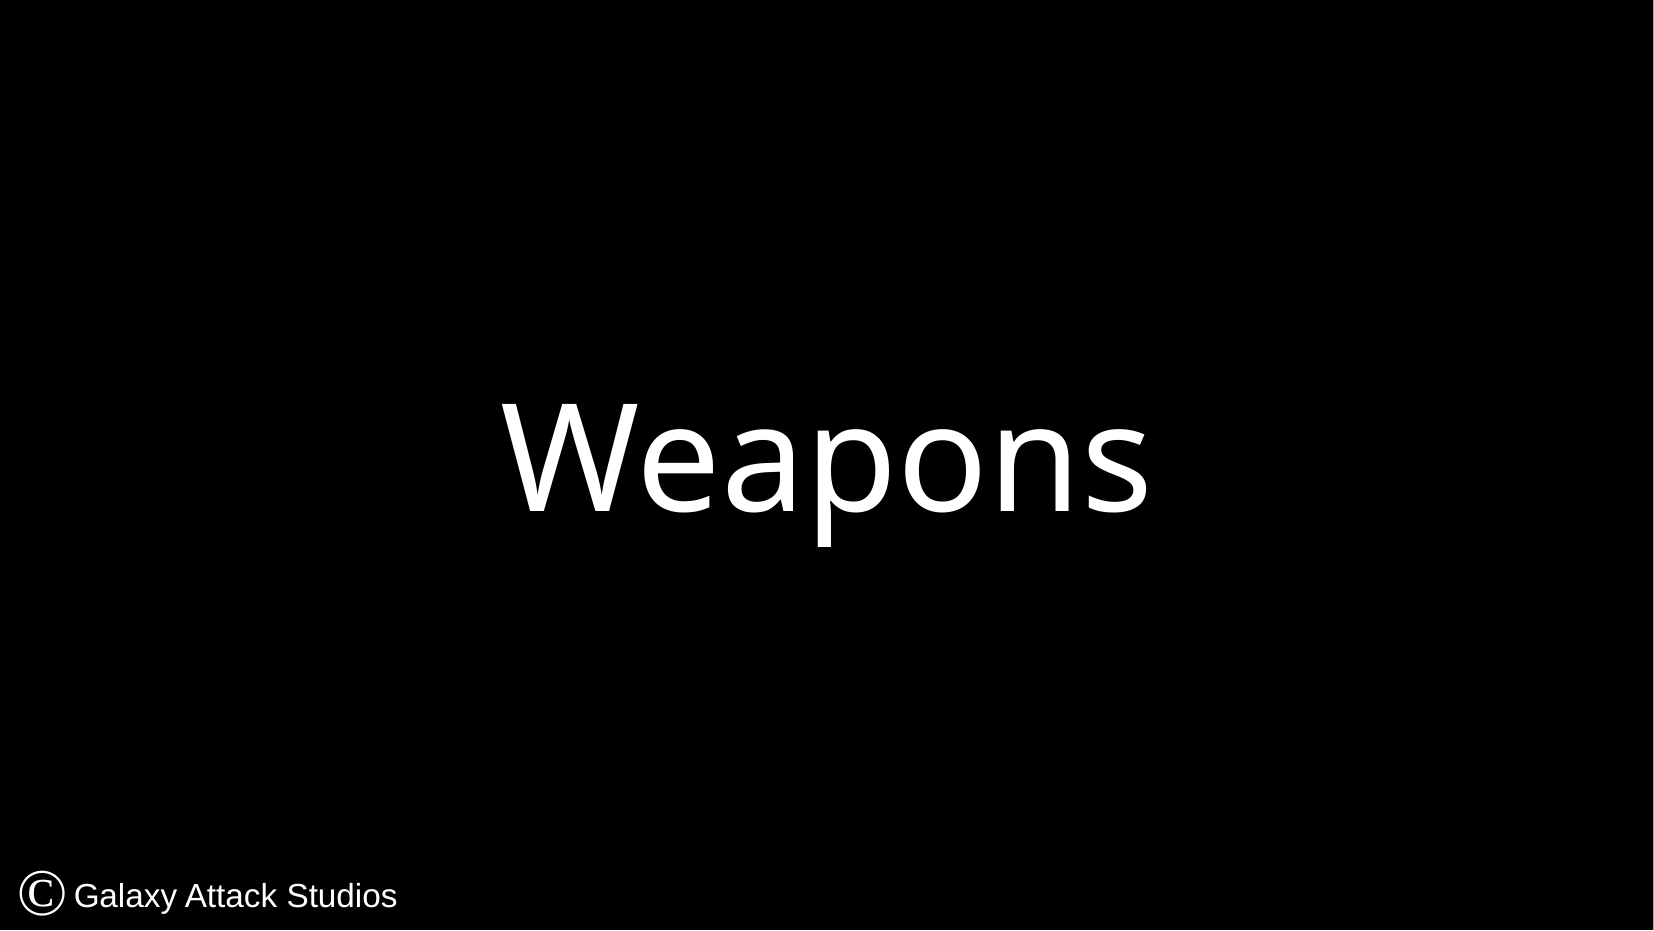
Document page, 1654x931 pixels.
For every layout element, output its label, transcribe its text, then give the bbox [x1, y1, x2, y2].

title Weapons [82, 37, 1571, 869]
